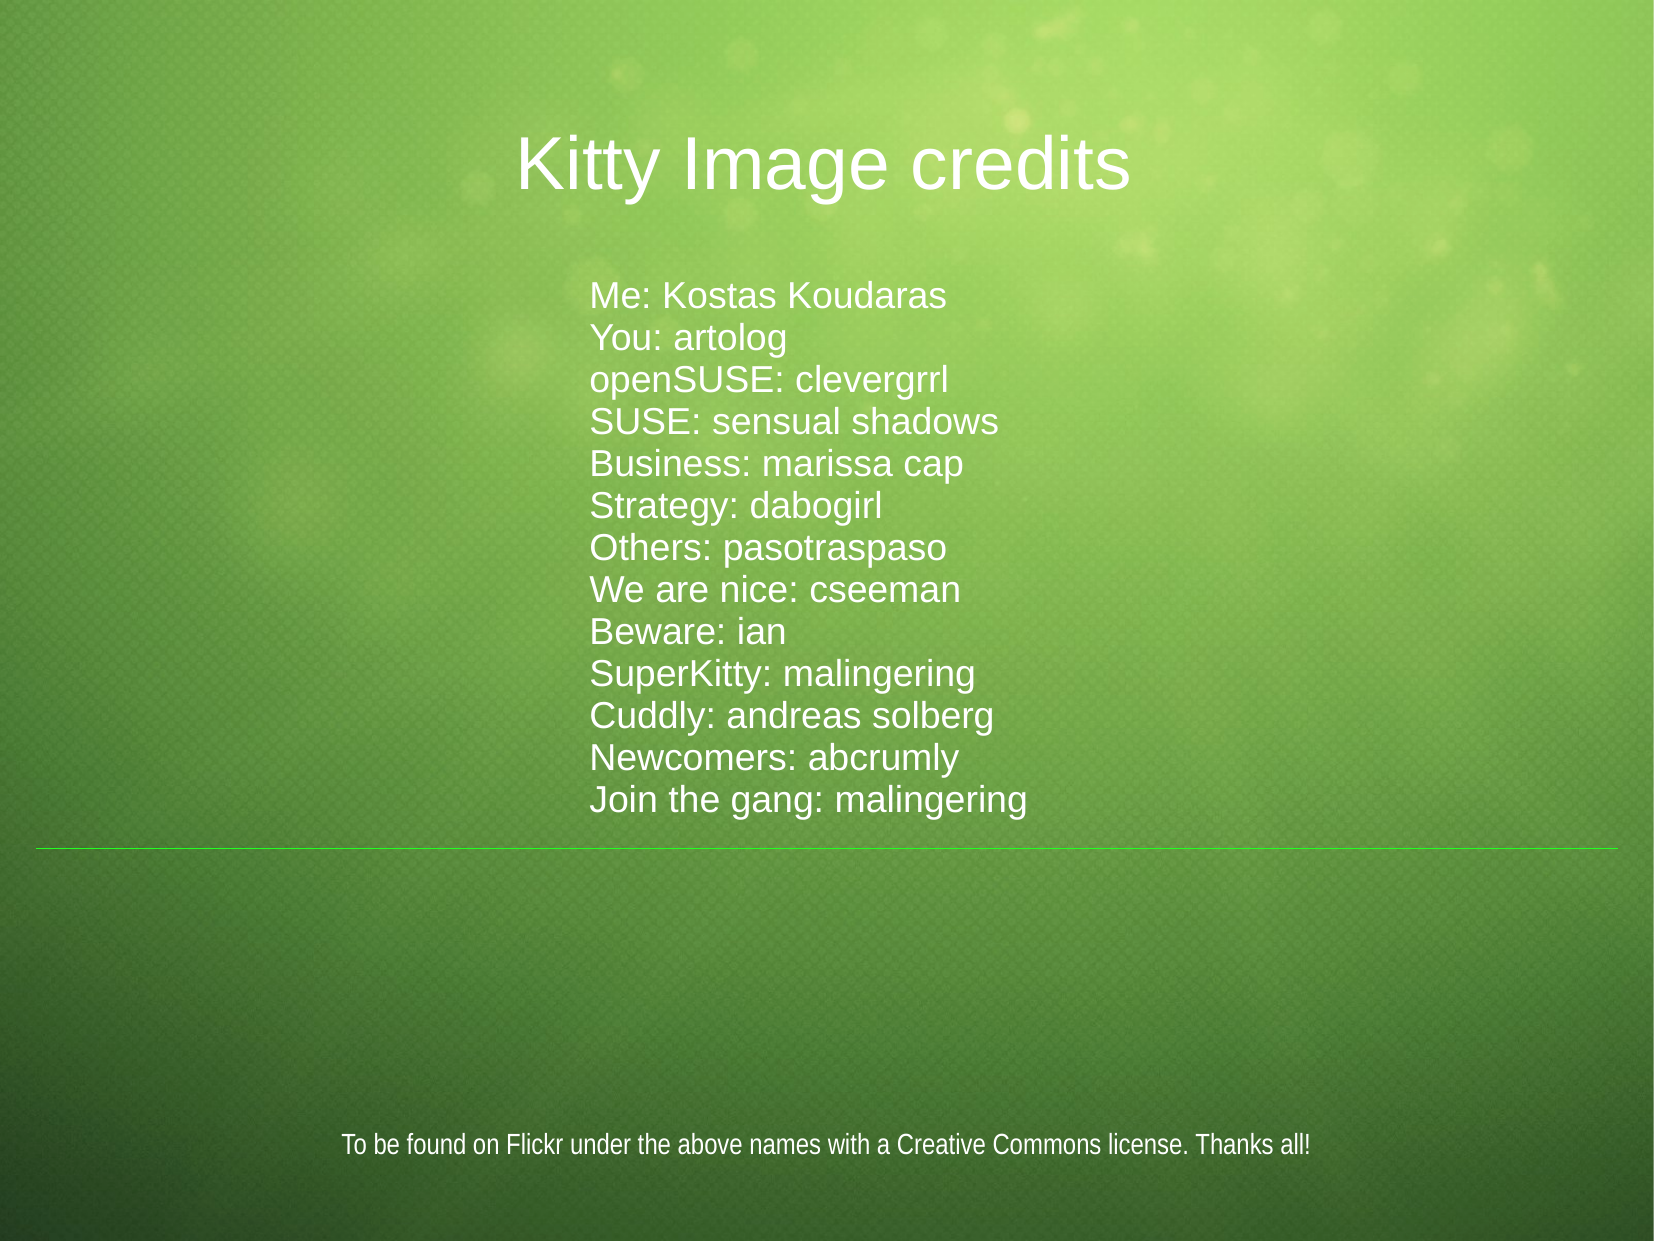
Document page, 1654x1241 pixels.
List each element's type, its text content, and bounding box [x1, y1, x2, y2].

text_box To be found on Flickr under the above names with a Creative Commons license. Thanks all! [93, 1119, 1561, 1176]
text_box Kitty Image credits [79, 113, 1568, 230]
text_box Me: Kostas Koudaras You: artolog openSUSE: clevergrrl SUSE: sensual shadows Business: marissa cap Strategy: dabogirl Others: pasotraspaso We are nice: cseeman Beware: ian SuperKitty: malingering Cuddly: andreas solberg Newcomers: abcrumly Join the gang: malingering [574, 266, 1303, 971]
picture [0, 0, 1654, 1241]
